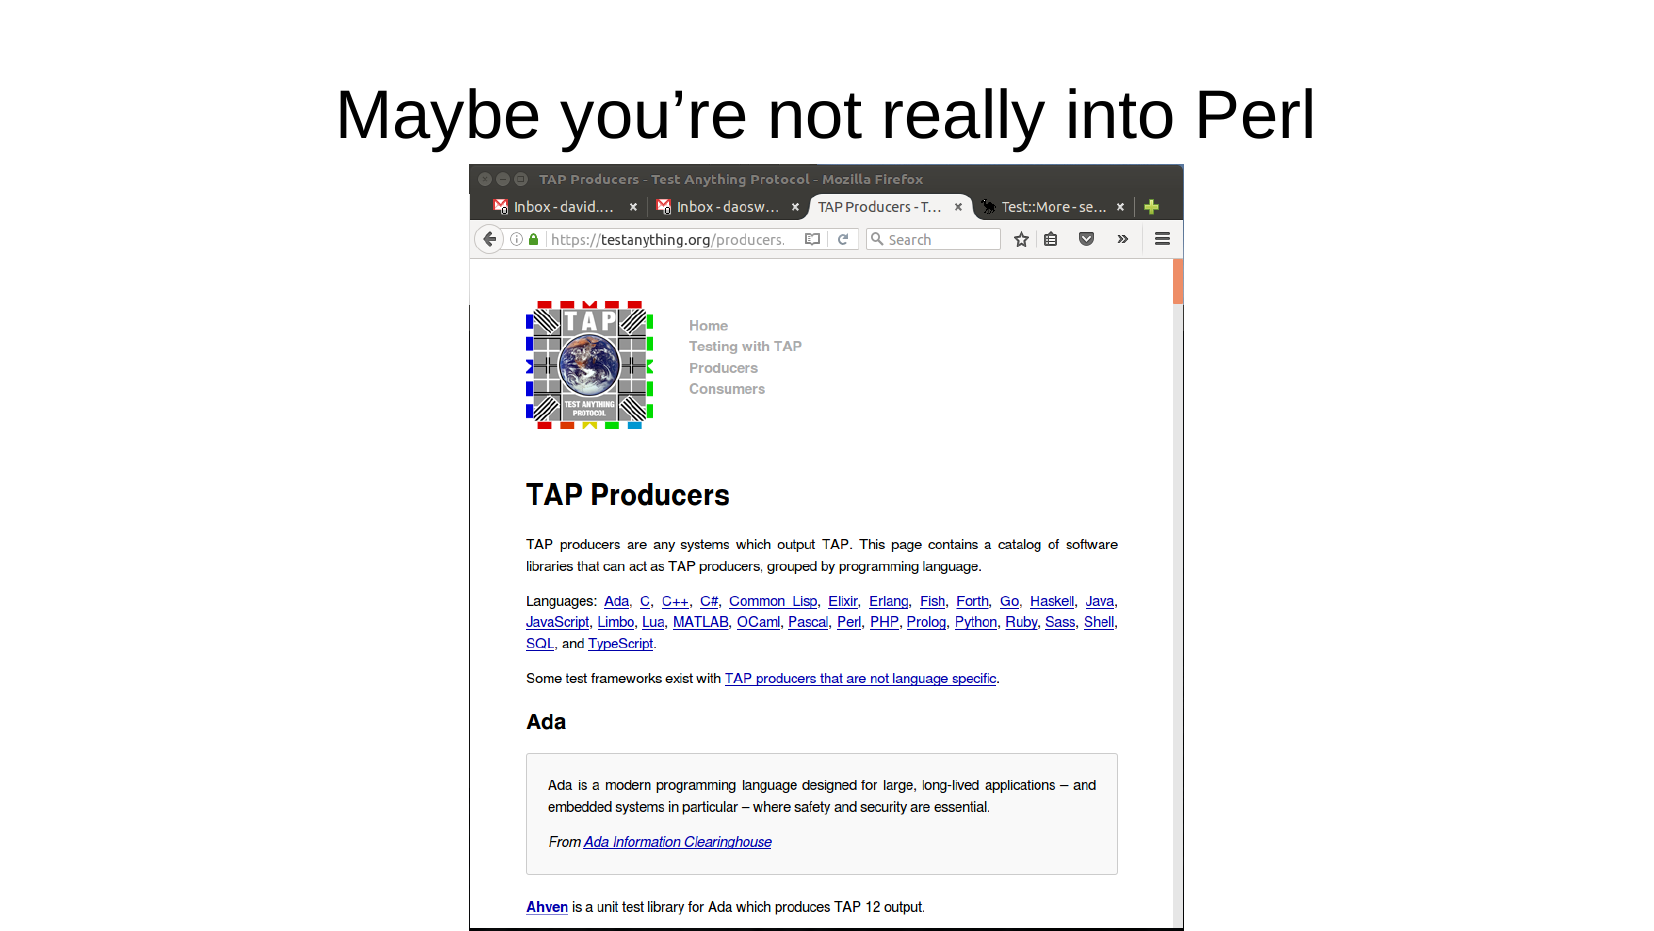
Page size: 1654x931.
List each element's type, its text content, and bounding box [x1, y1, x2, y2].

picture [469, 164, 1184, 931]
title Maybe you’re not really into Perl [82, 37, 1571, 193]
